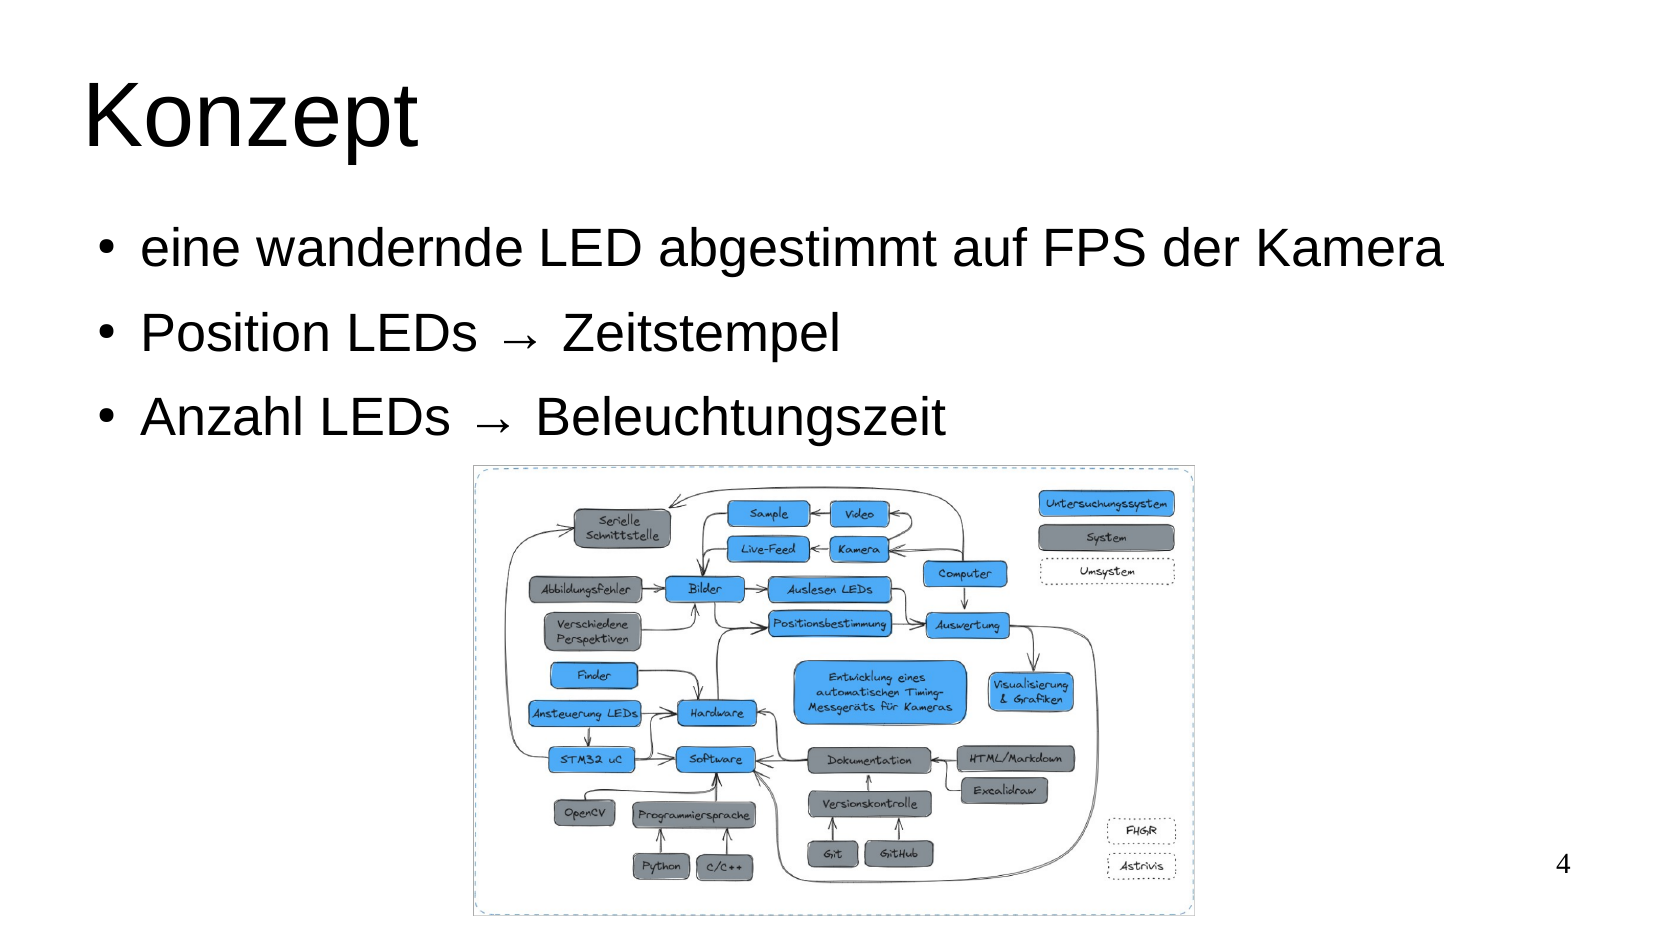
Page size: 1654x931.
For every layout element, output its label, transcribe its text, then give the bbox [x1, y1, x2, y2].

title Konzept [82, 37, 1571, 193]
list eine wandernde LED abgestimmt auf FPS der Kamera Position LEDs → Zeitstempel Anzahl LEDs → Beleuchtungszeit [82, 217, 1613, 451]
picture [473, 465, 1195, 916]
